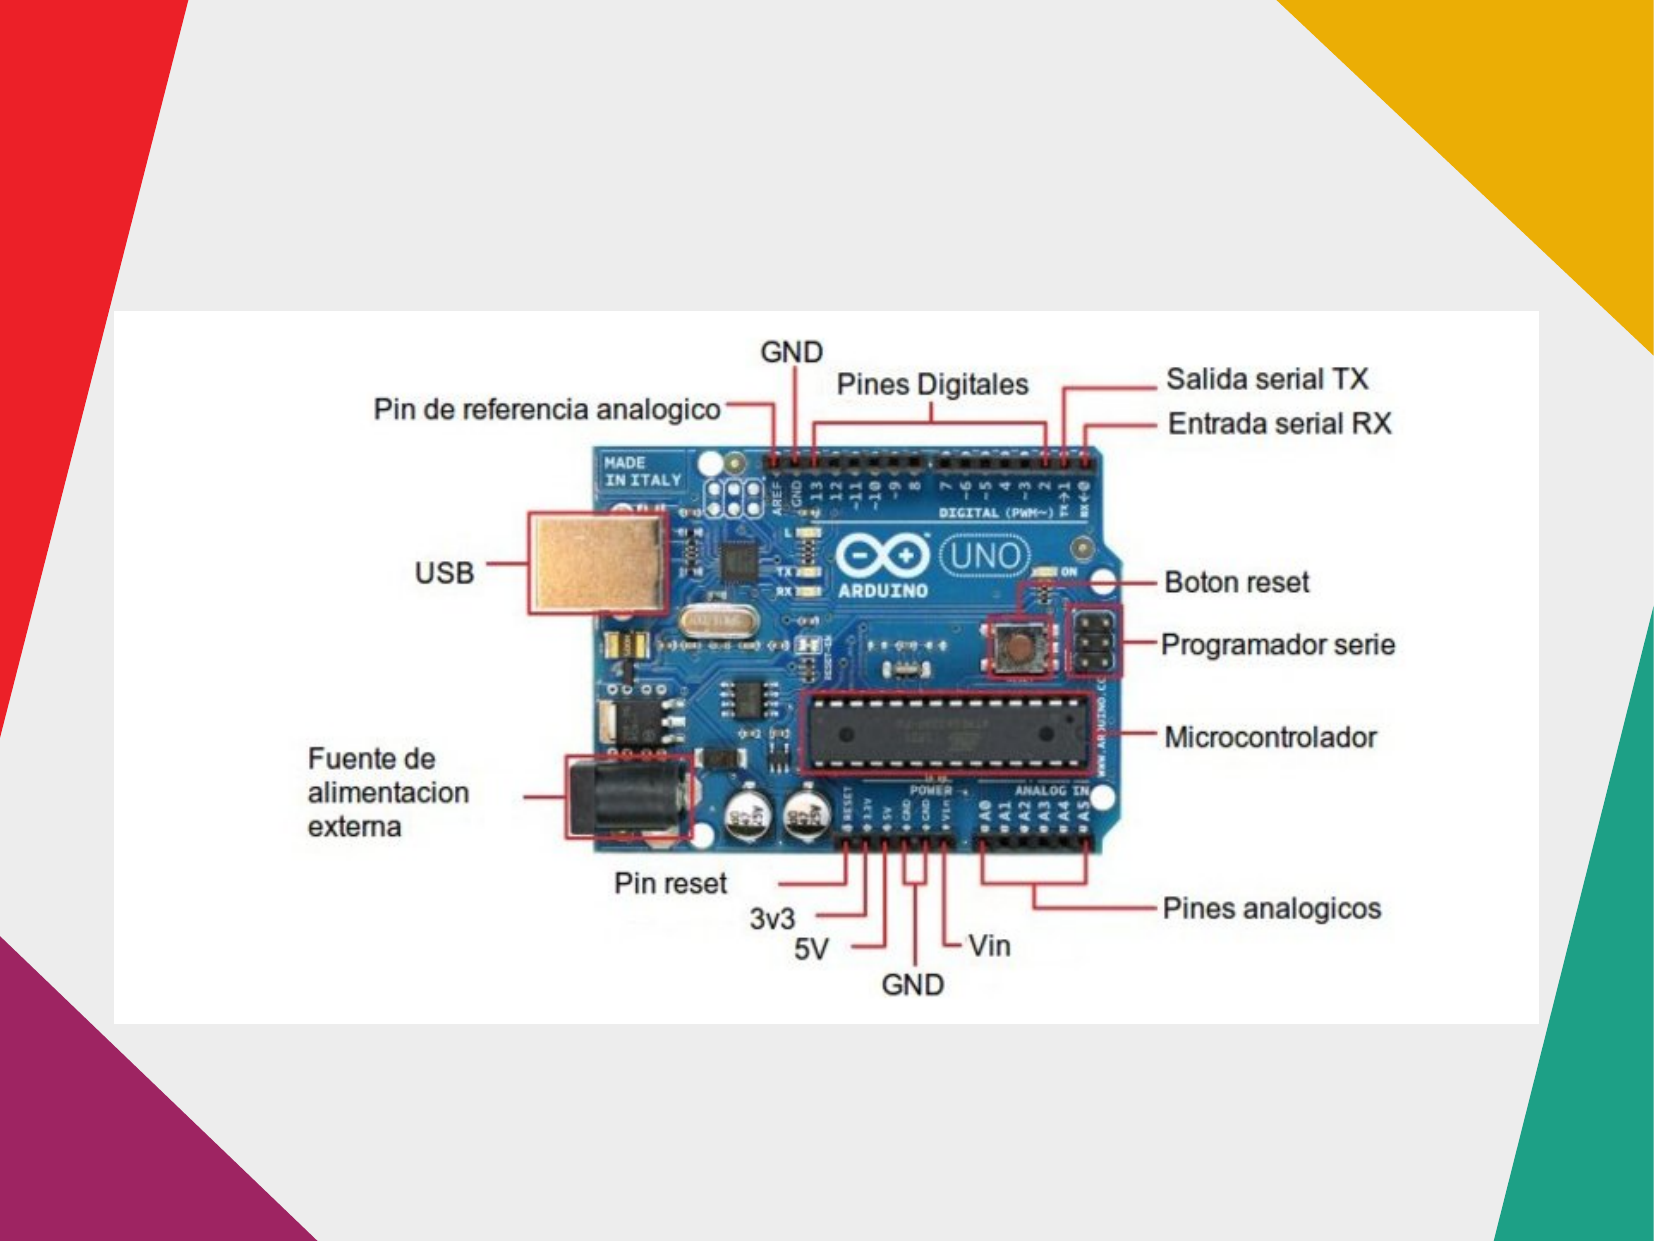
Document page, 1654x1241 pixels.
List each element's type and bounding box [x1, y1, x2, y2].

picture [114, 311, 1539, 1024]
